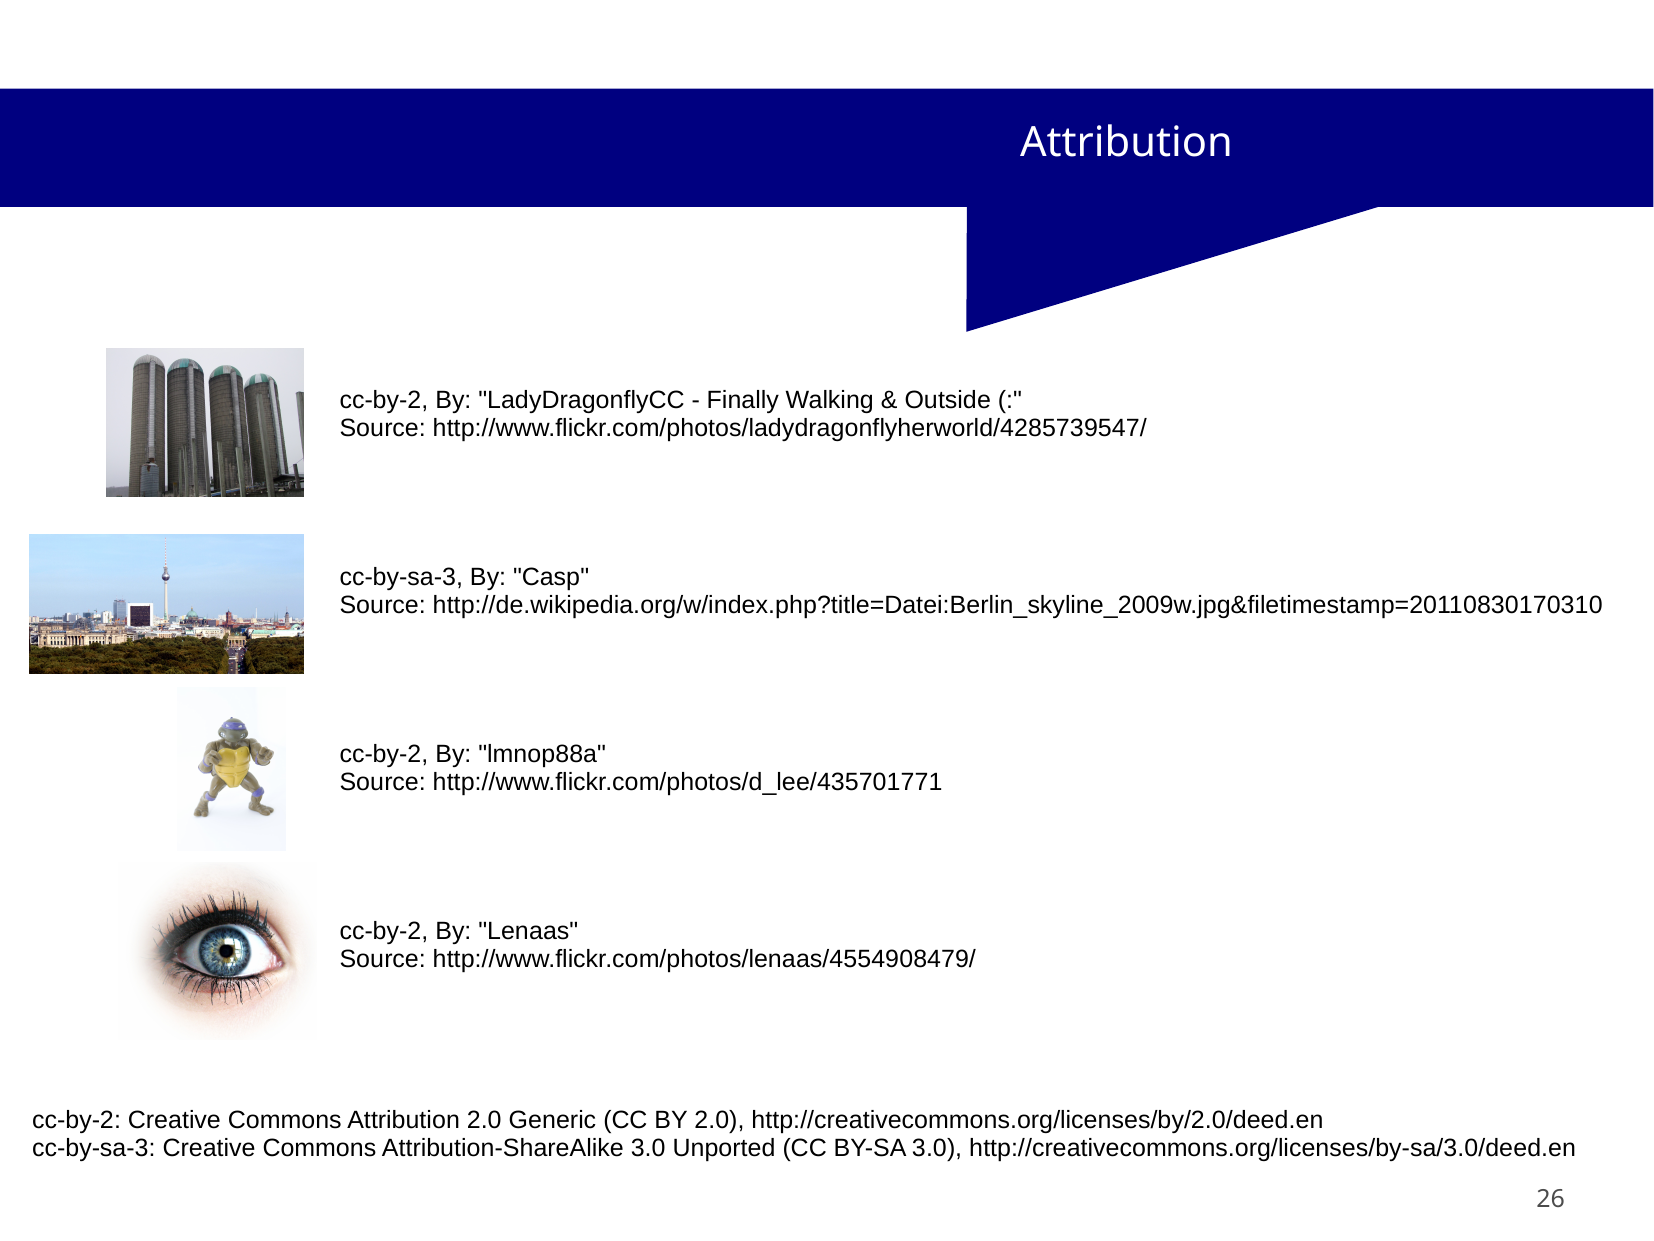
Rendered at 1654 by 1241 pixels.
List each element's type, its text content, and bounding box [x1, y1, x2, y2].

text_box [0, 88, 1654, 332]
text_box cc-by-2, By: "Lenaas" Source: http://www.flickr.com/photos/lenaas/4554908479/ [324, 909, 992, 981]
text_box cc-by-2, By: "LadyDragonflyCC - Finally Walking & Outside (:" Source: http://www.flickr.com/photos/ladydragonflyherworld/4285739547/ [324, 377, 1171, 449]
picture [106, 348, 304, 497]
text_box cc-by-2, By: "lmnop88a" Source: http://www.flickr.com/photos/d_lee/435701771 [324, 732, 959, 804]
text_box cc-by-2: Creative Commons Attribution 2.0 Generic (CC BY 2.0), http://creativecommons.org/licenses/by/2.0/deed.en cc-by-sa-3: Creative Commons Attribution-ShareAlike 3.0 Unported (CC BY-SA 3.0), http://creativecommons.org/licenses/by-sa/3.0/deed.en [17, 1098, 1595, 1170]
text_box cc-by-sa-3, By: "Casp" Source: http://de.wikipedia.org/w/index.php?title=Datei:Berlin_skyline_2009w.jpg&filetimestamp=20110830170310 [324, 555, 1621, 626]
picture [29, 534, 304, 674]
text_box Attribution [1005, 104, 1268, 178]
picture [118, 862, 317, 1040]
picture [177, 687, 286, 851]
